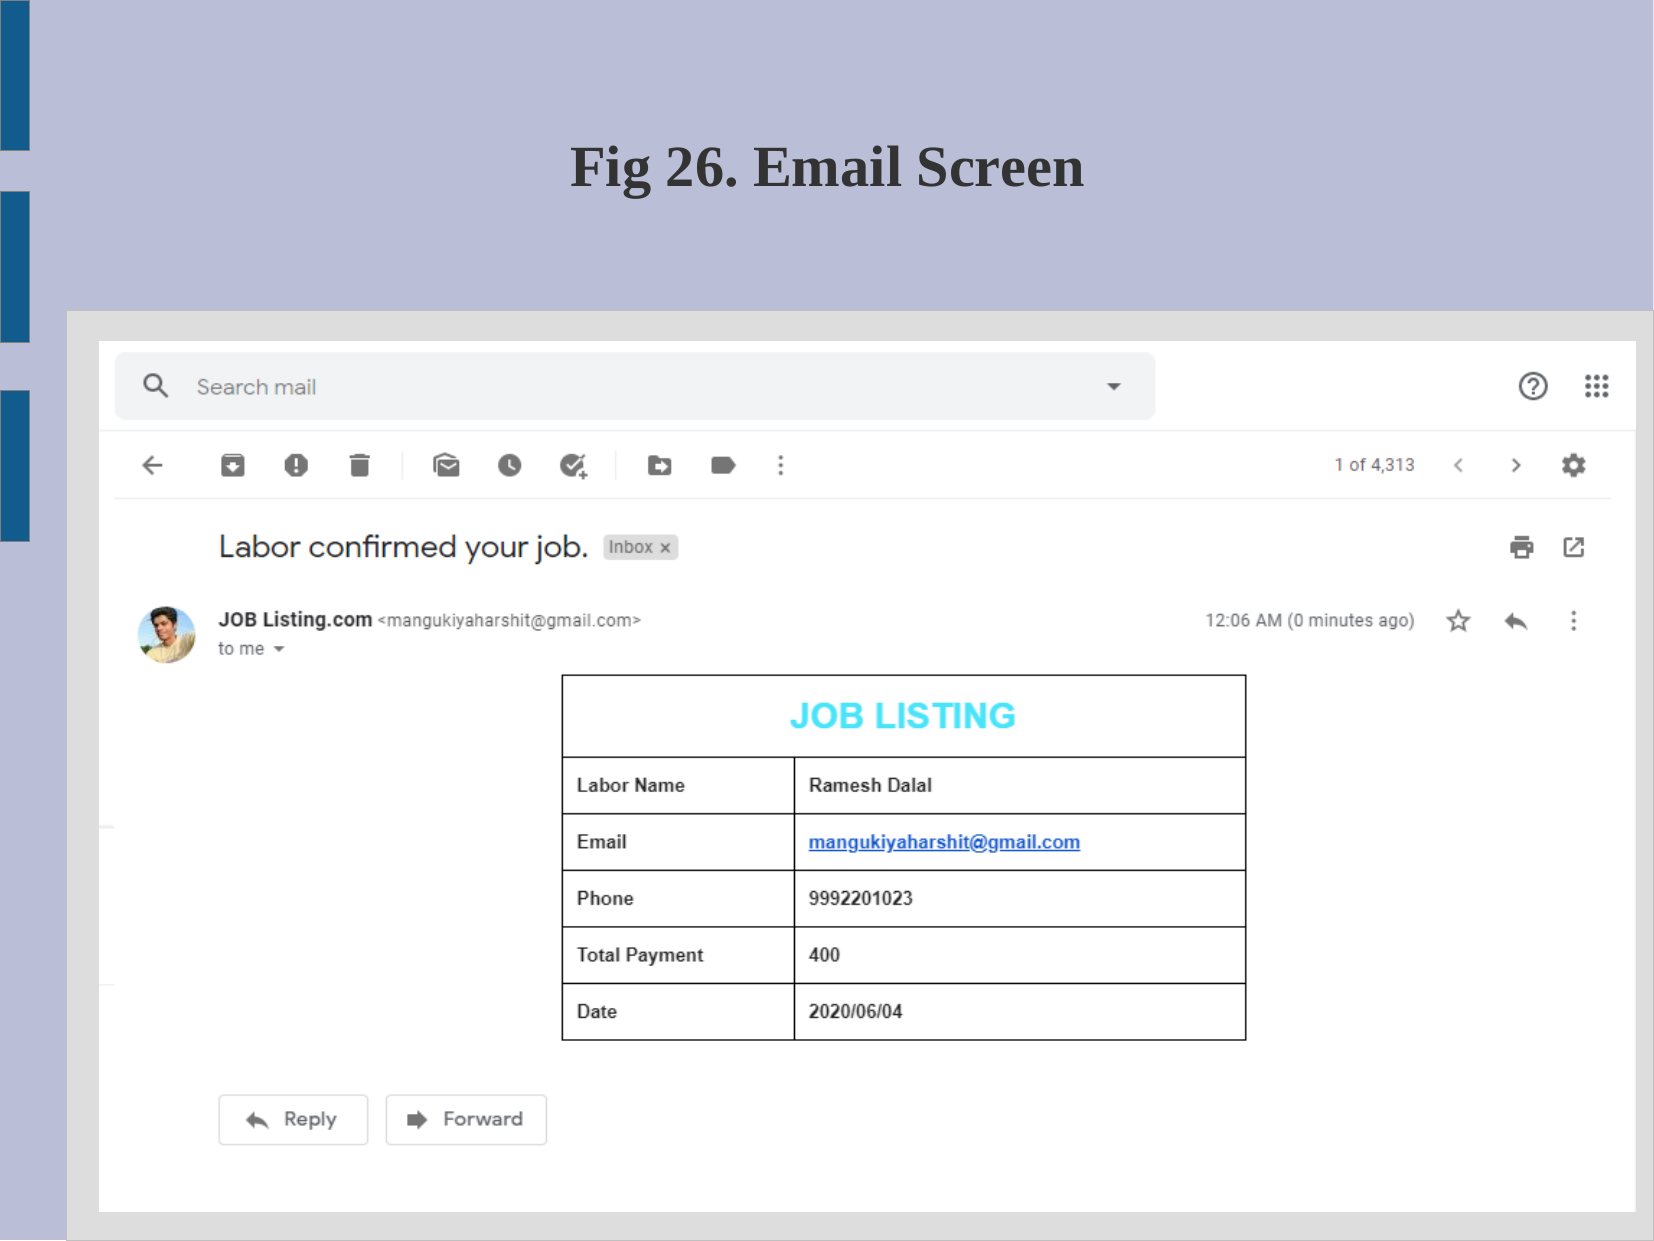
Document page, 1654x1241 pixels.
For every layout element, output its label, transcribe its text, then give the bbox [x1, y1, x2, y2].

picture [99, 341, 1636, 1212]
title Fig 26. Email Screen [121, 62, 1534, 271]
